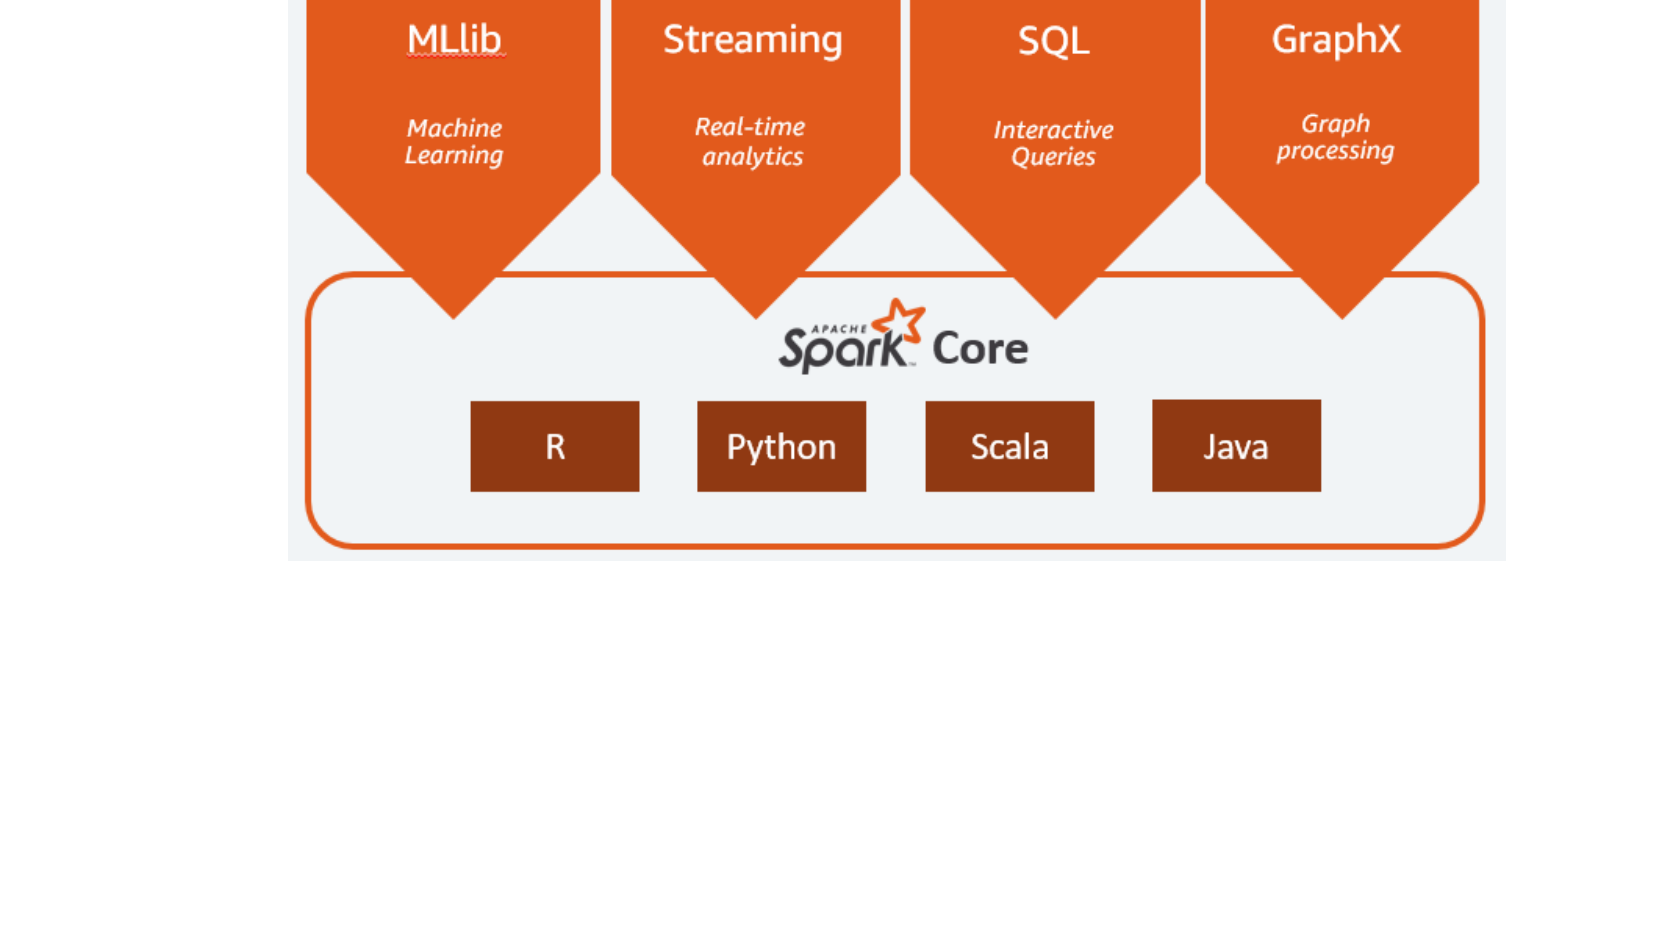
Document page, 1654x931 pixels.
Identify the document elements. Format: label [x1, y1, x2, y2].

picture [288, 0, 1506, 562]
